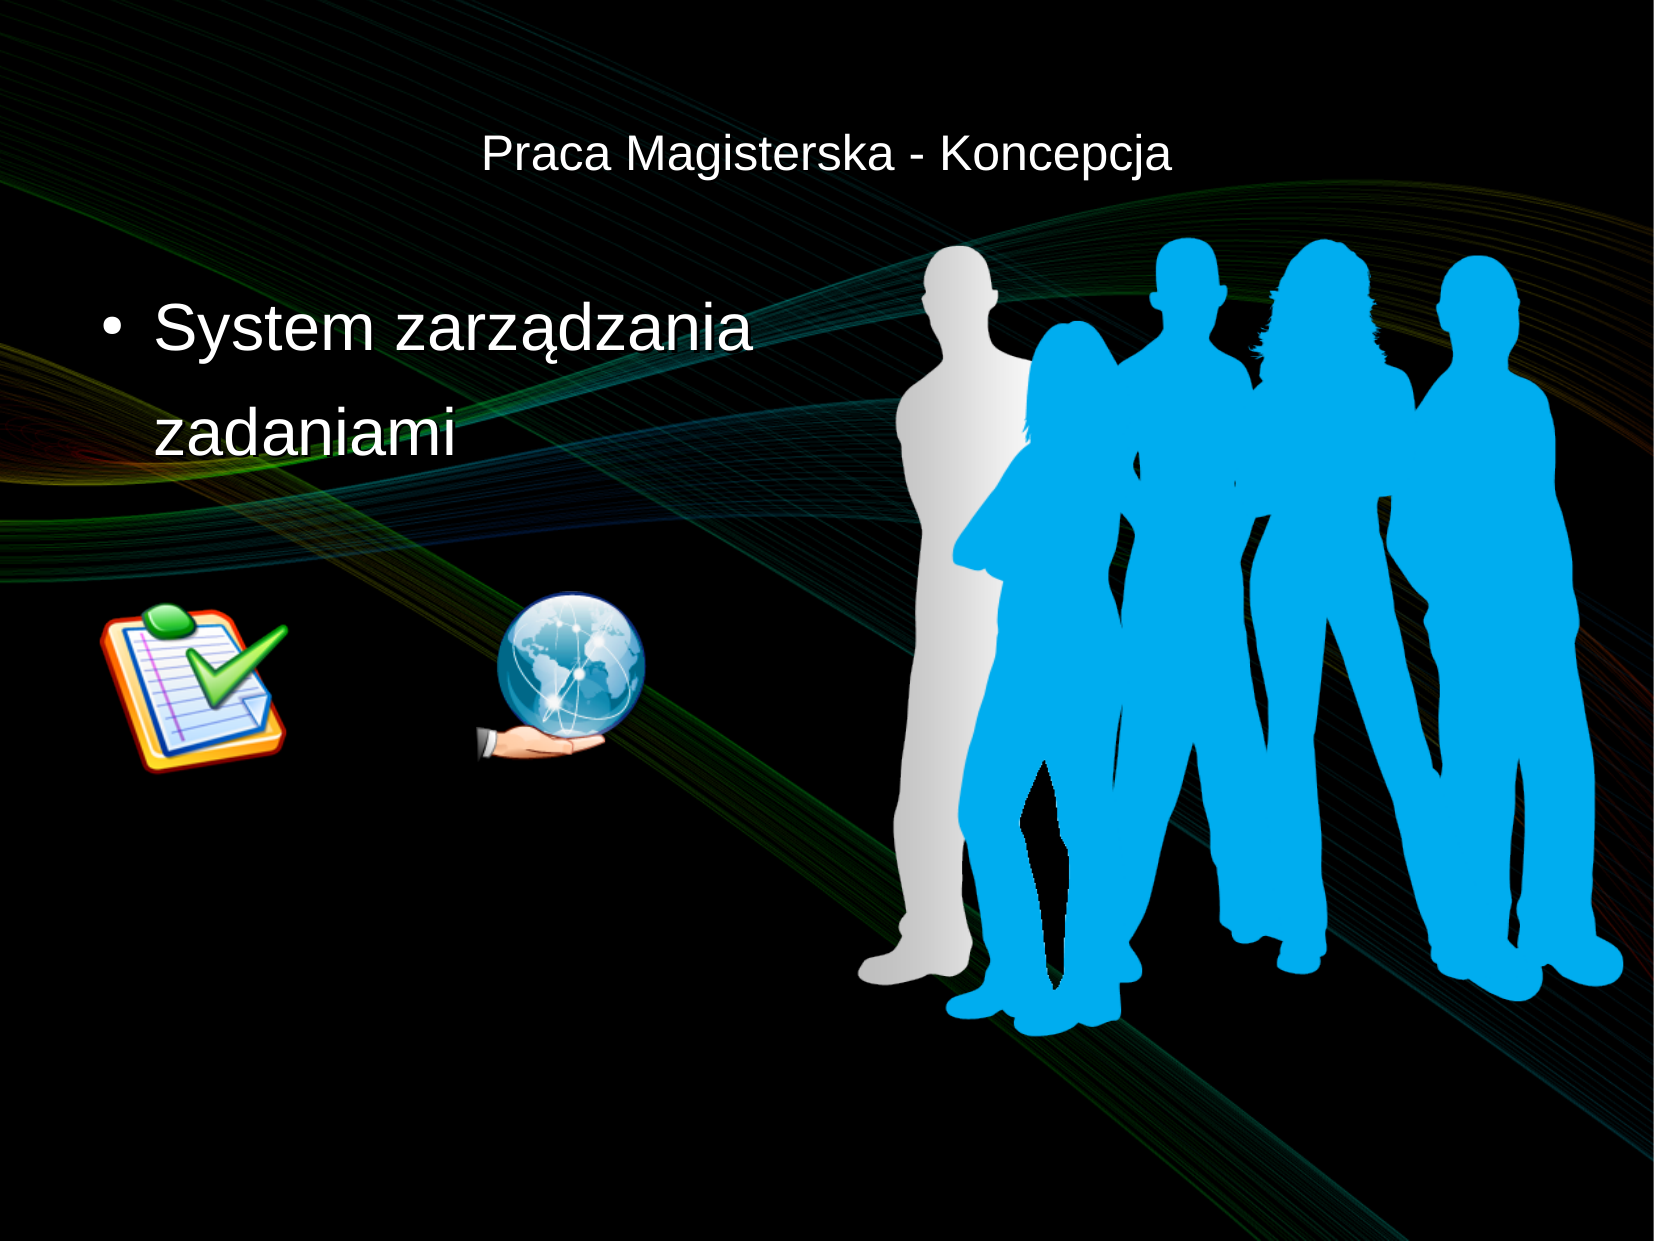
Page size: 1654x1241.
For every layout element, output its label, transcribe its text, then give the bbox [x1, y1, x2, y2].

title Praca Magisterska - Koncepcja [82, 49, 1571, 257]
picture [0, 0, 1654, 1241]
list System zarządzania zadaniami [82, 290, 1571, 1109]
